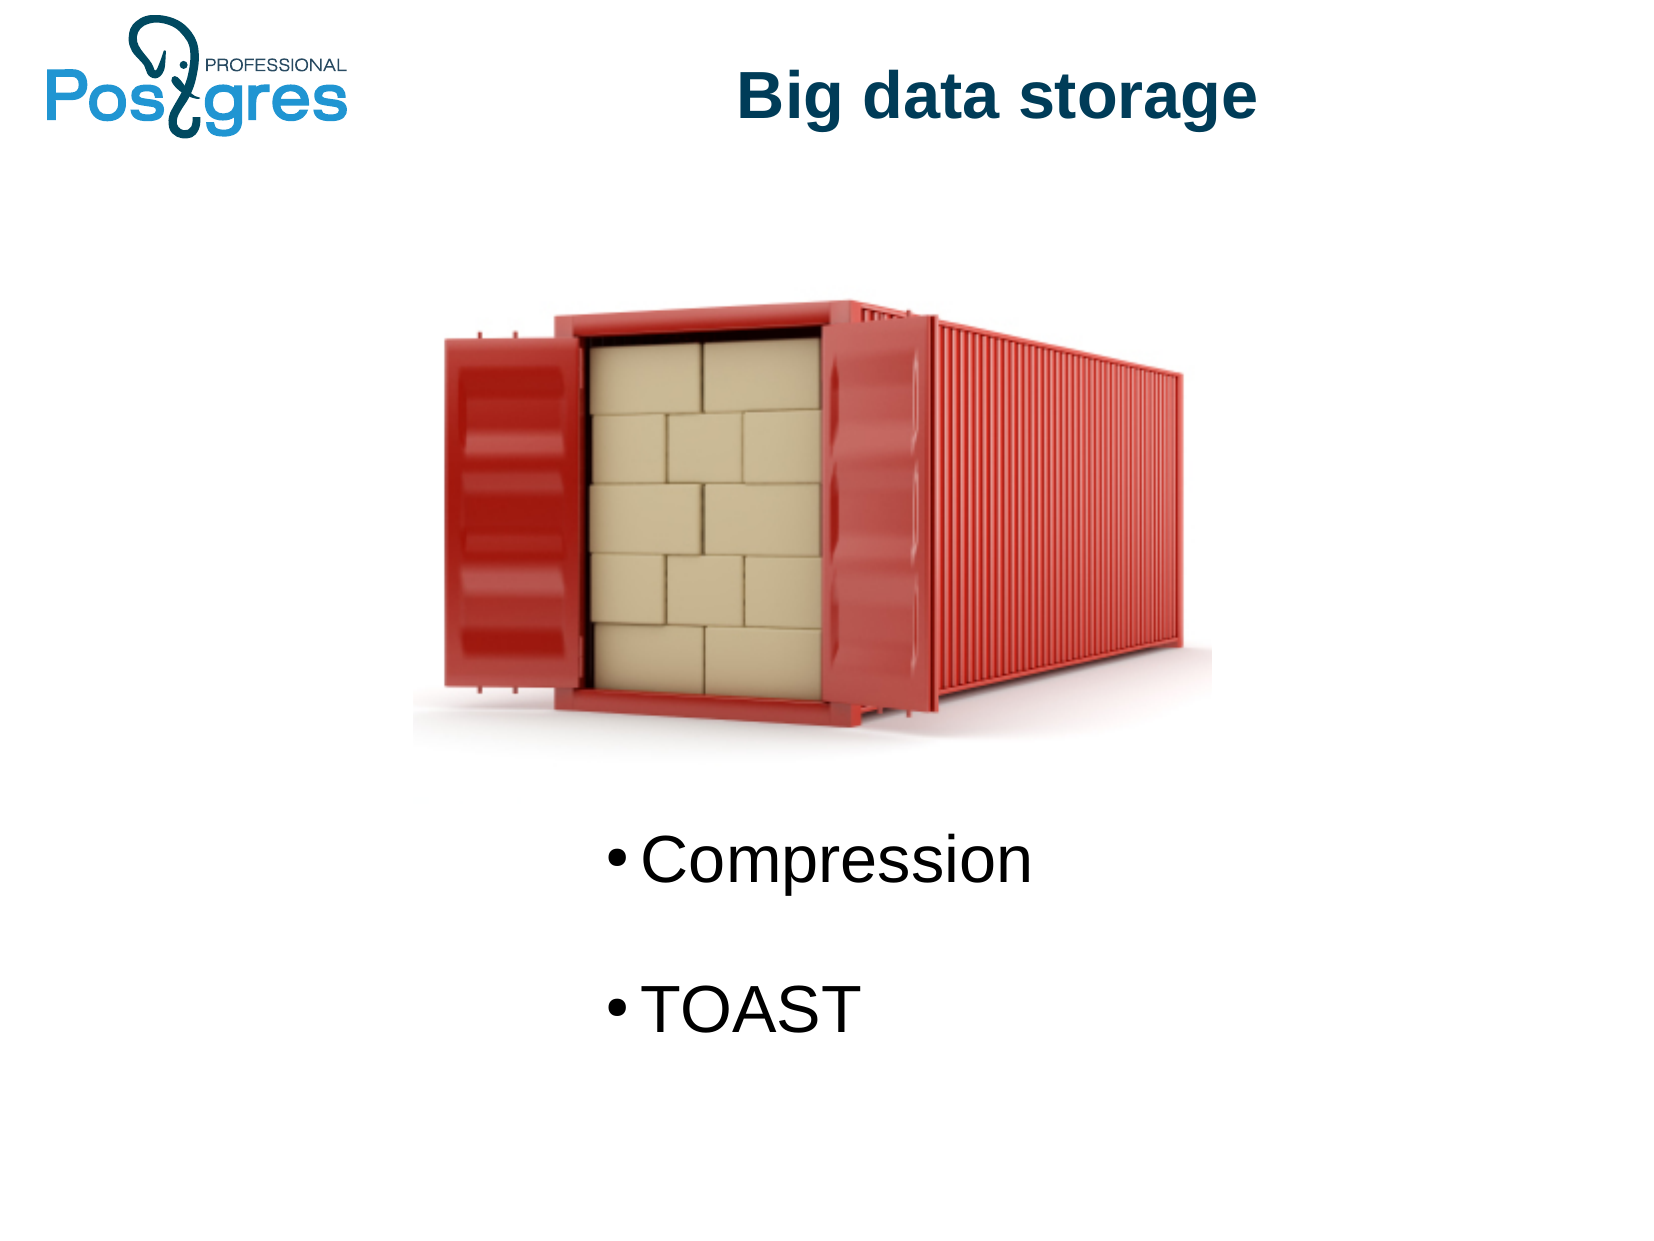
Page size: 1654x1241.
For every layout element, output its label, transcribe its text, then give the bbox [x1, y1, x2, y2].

picture [413, 207, 1212, 804]
text_box Compression TOAST [590, 814, 1050, 1055]
title Big data storage [389, 49, 1607, 142]
